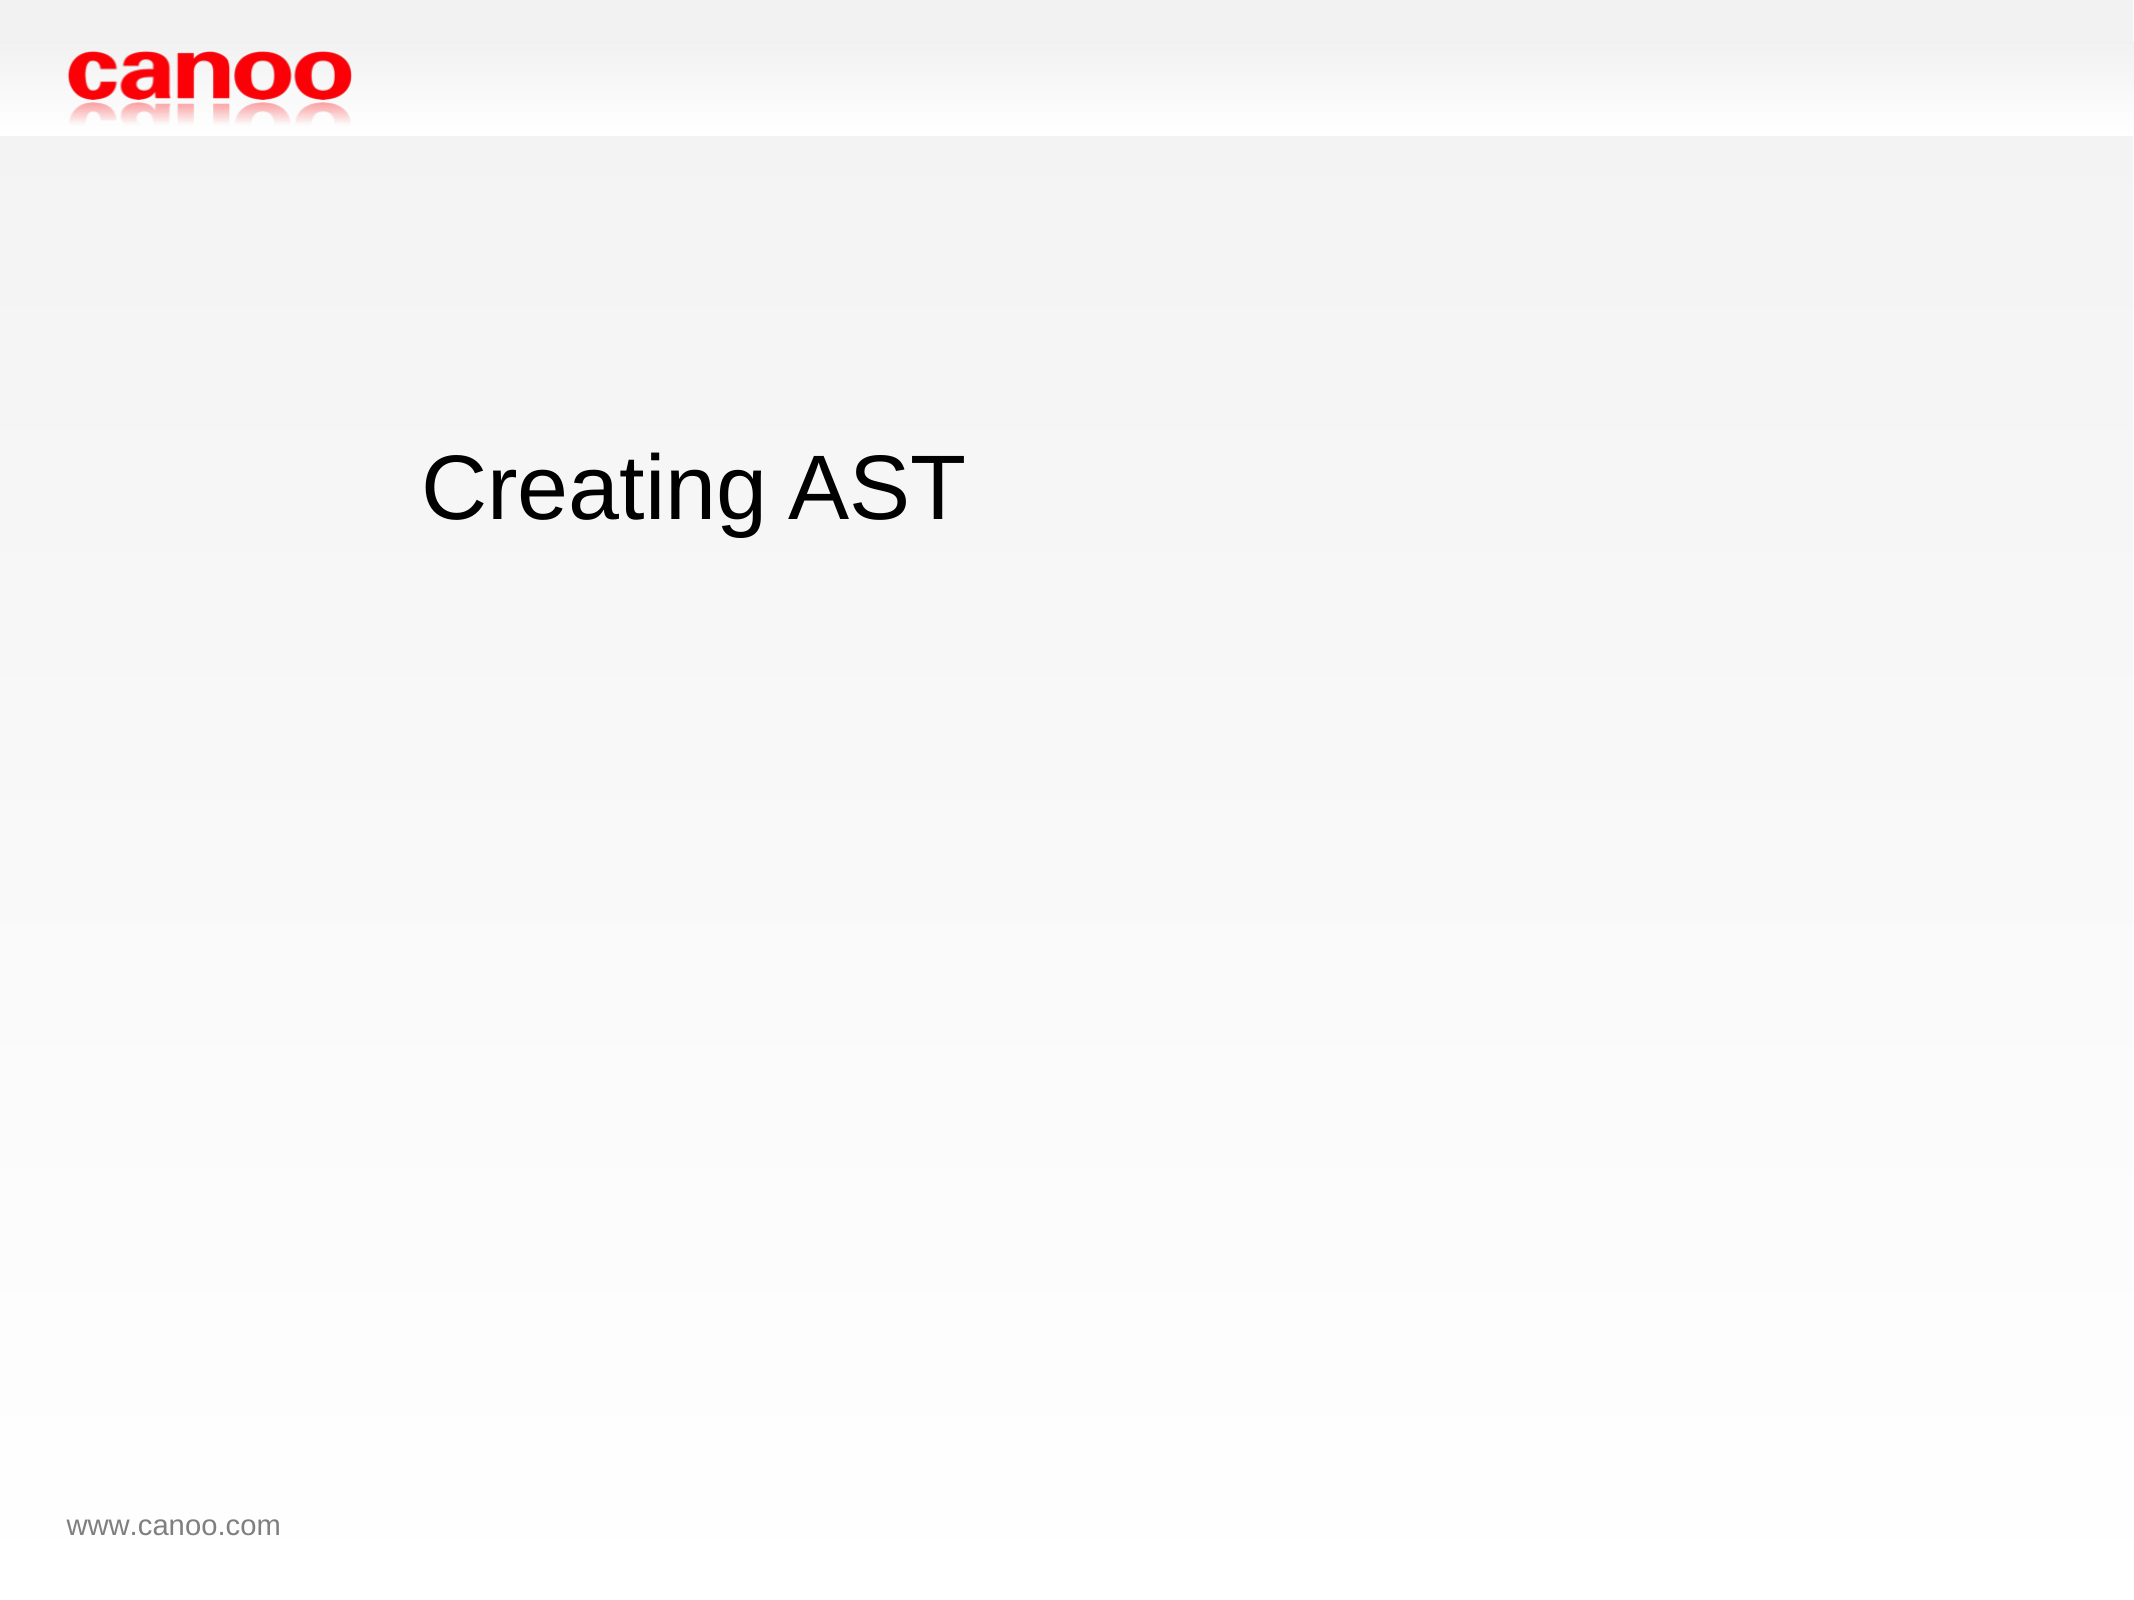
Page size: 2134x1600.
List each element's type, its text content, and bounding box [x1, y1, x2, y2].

text_box Creating AST [421, 373, 2134, 1395]
picture [65, 48, 353, 154]
